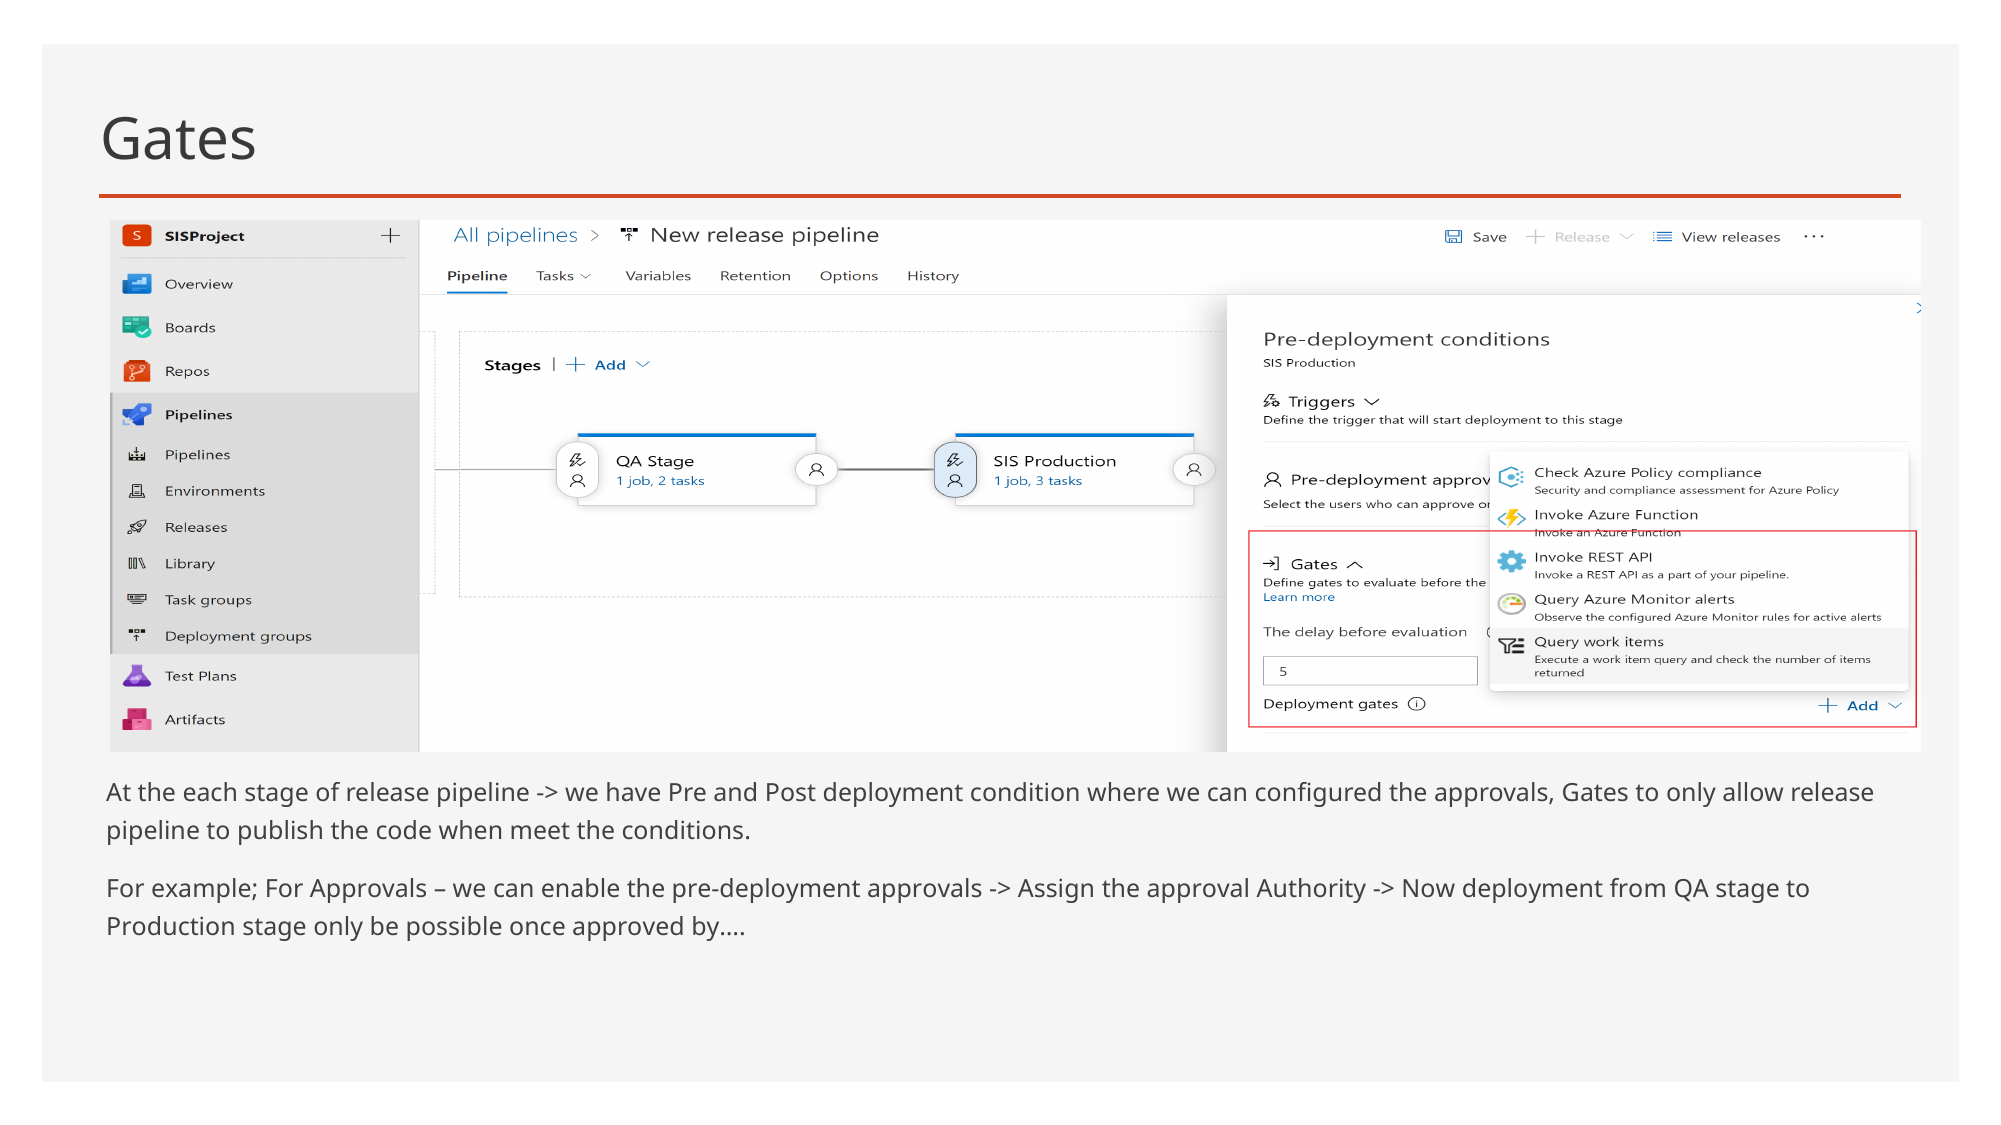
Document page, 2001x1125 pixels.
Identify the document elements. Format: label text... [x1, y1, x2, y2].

text_box At the each stage of release pipeline -> we have Pre and Post deployment condition where we can configured the approvals, Gates to only allow release pipeline to publish the code when meet the conditions. For example; For Approvals – we can enable the pre-deployment approvals -> Assign the approval Authority -> Now deployment from QA stage to Production stage only be possible once approved by…. [91, 761, 1940, 1062]
title Gates [85, 73, 1214, 179]
picture [110, 220, 1921, 752]
